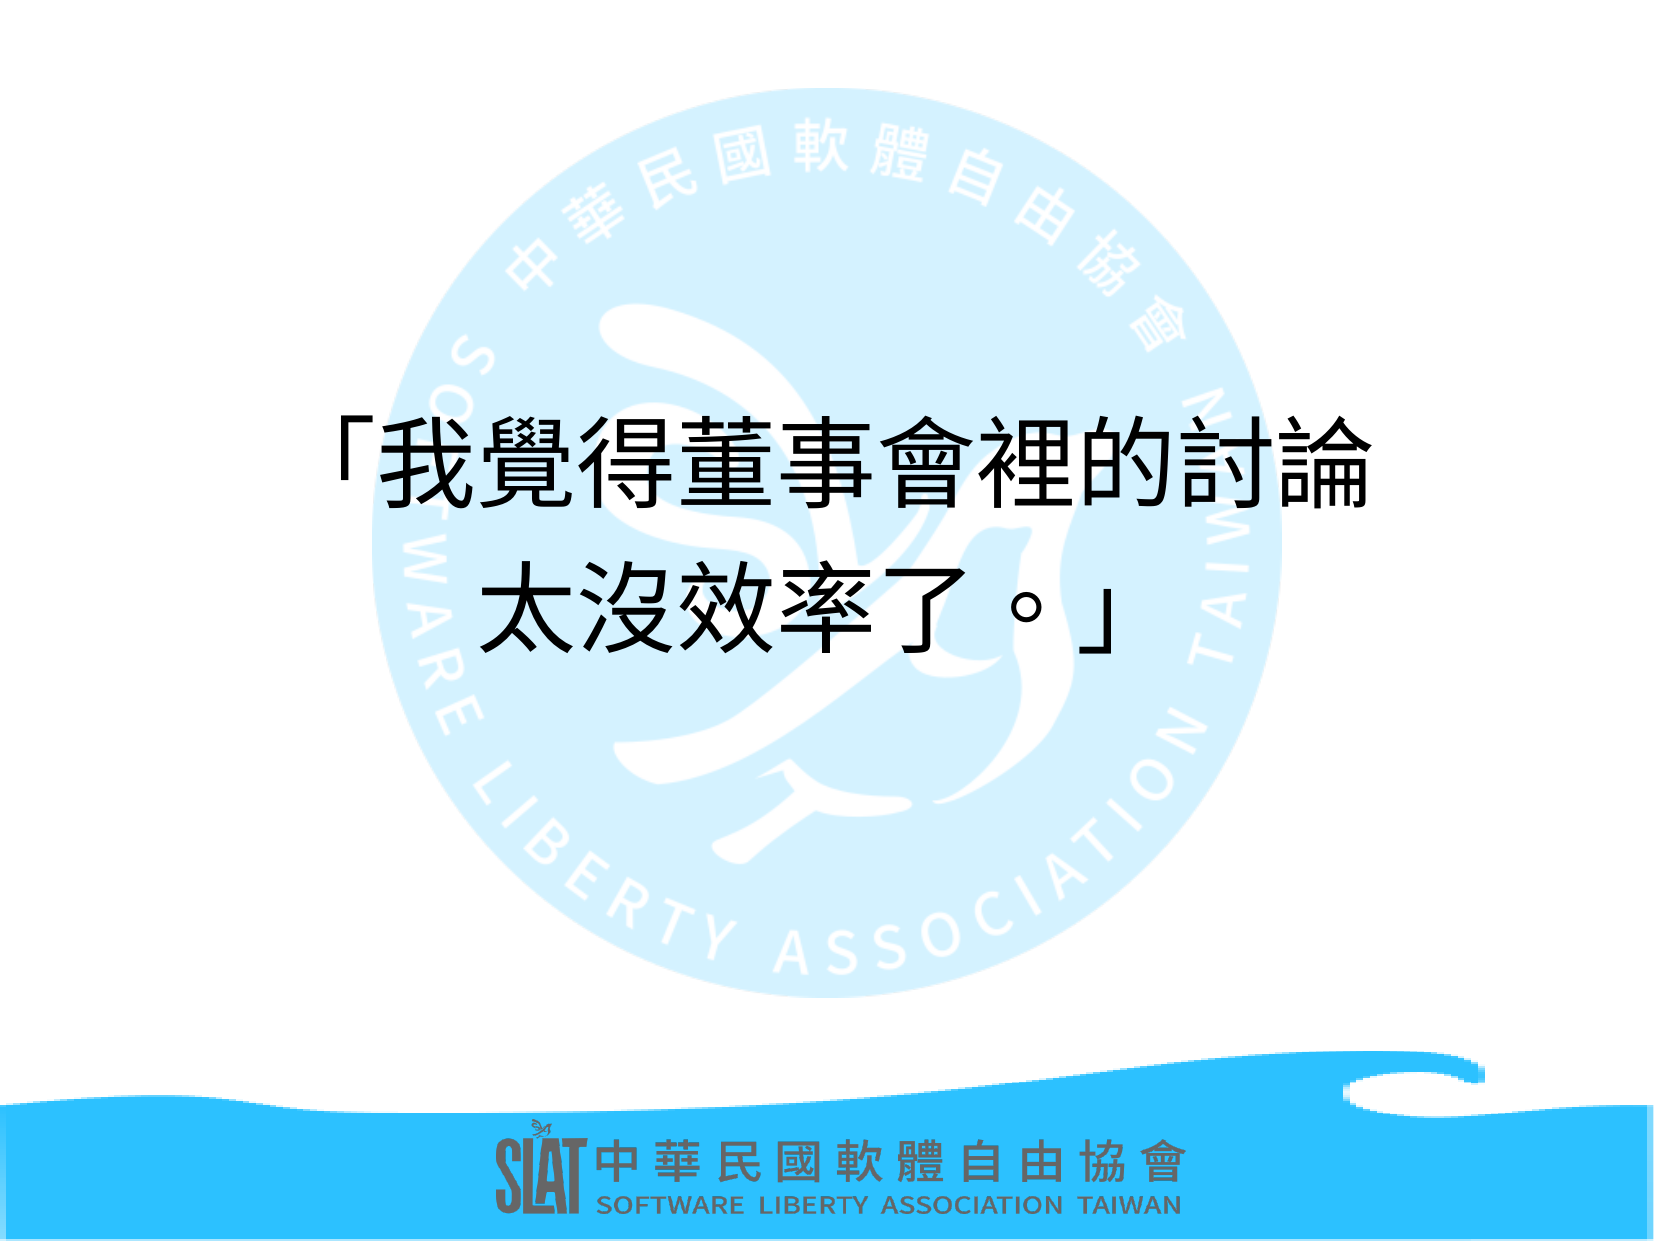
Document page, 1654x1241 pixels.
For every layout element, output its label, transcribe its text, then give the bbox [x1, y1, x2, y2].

picture [0, 1051, 1654, 1241]
subtitle 「我覺得董事會裡的討論 太沒效率了。」 [82, 49, 1571, 1010]
